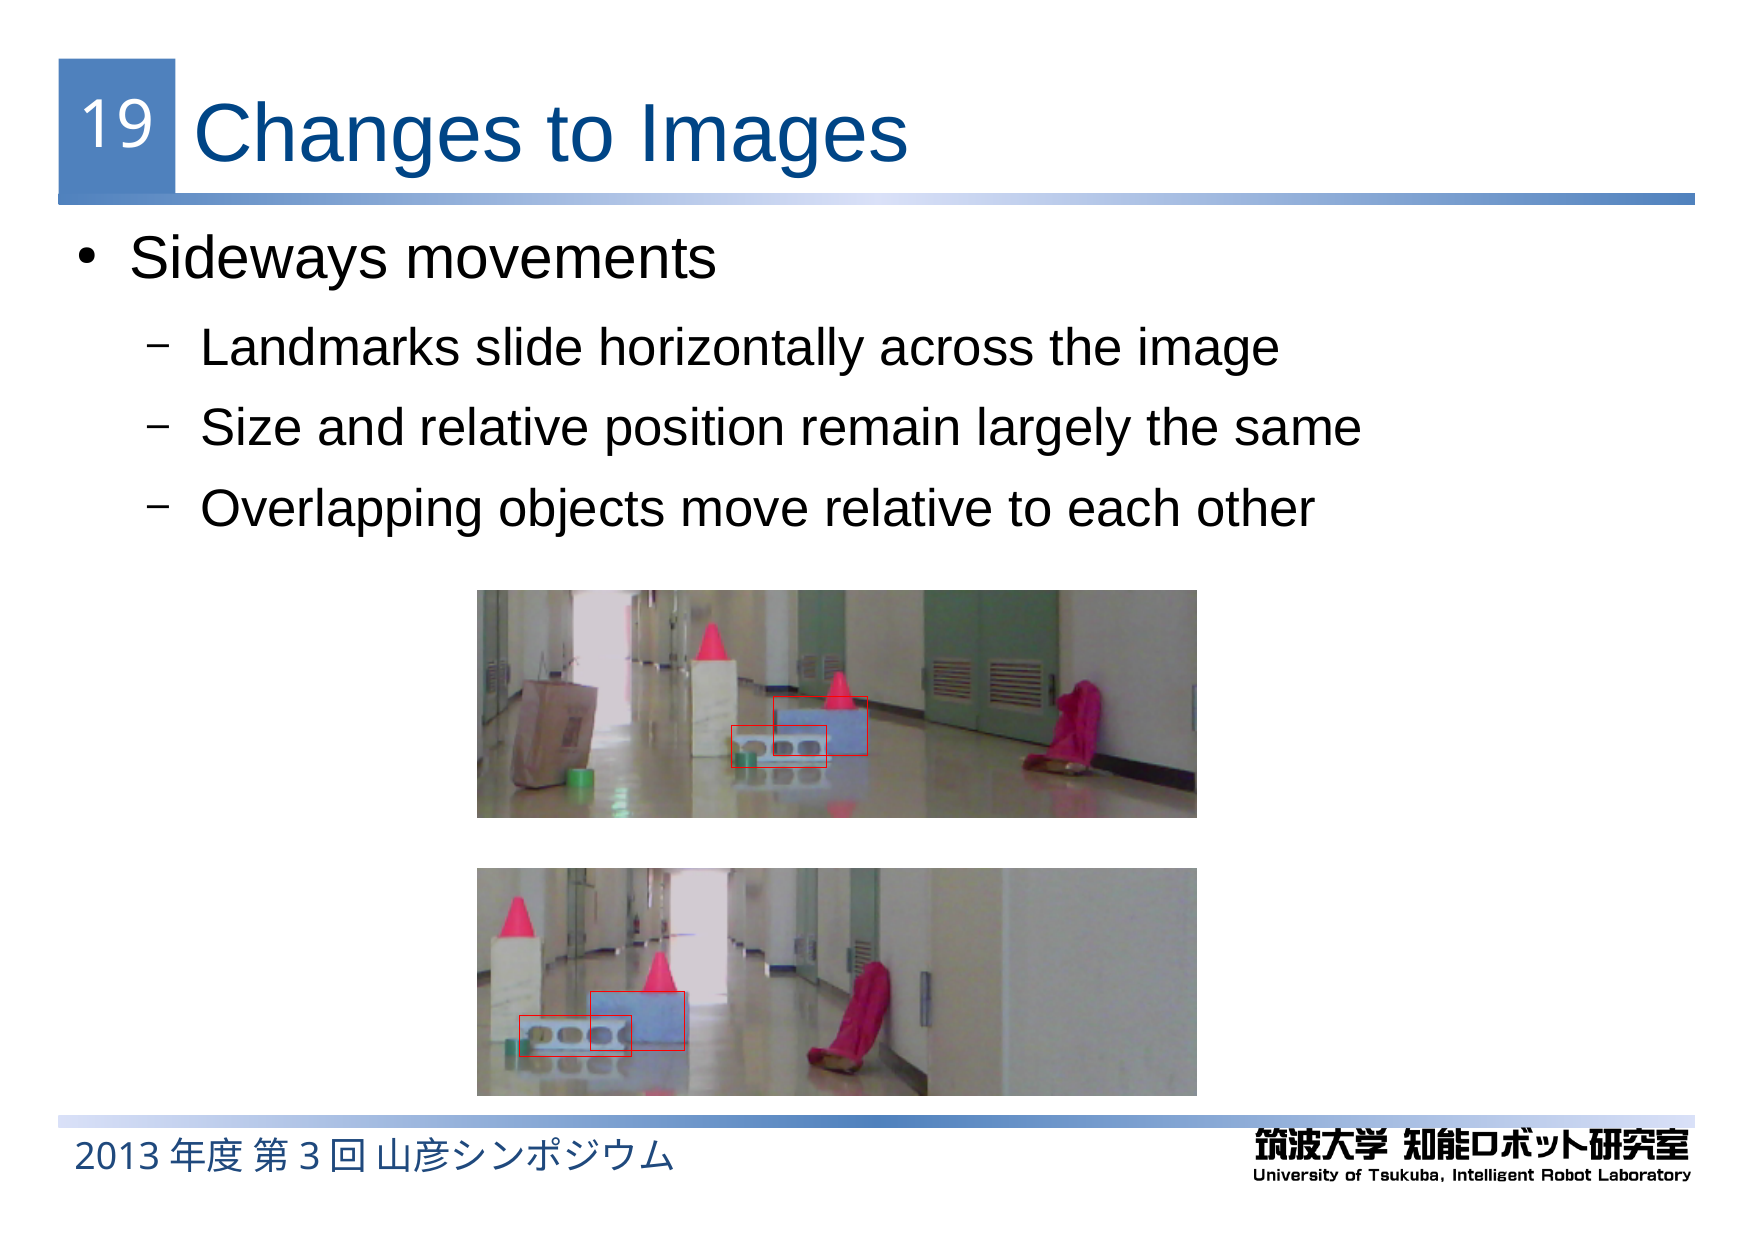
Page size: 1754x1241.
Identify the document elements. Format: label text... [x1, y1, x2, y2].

list Sideways movements Landmarks slide horizontally across the image Size and relative position remain largely the same Overlapping objects move relative to each other [58, 223, 1696, 876]
picture [1252, 1127, 1691, 1182]
picture [477, 868, 1197, 1096]
picture [477, 590, 1197, 818]
title Changes to Images [193, 61, 1651, 205]
